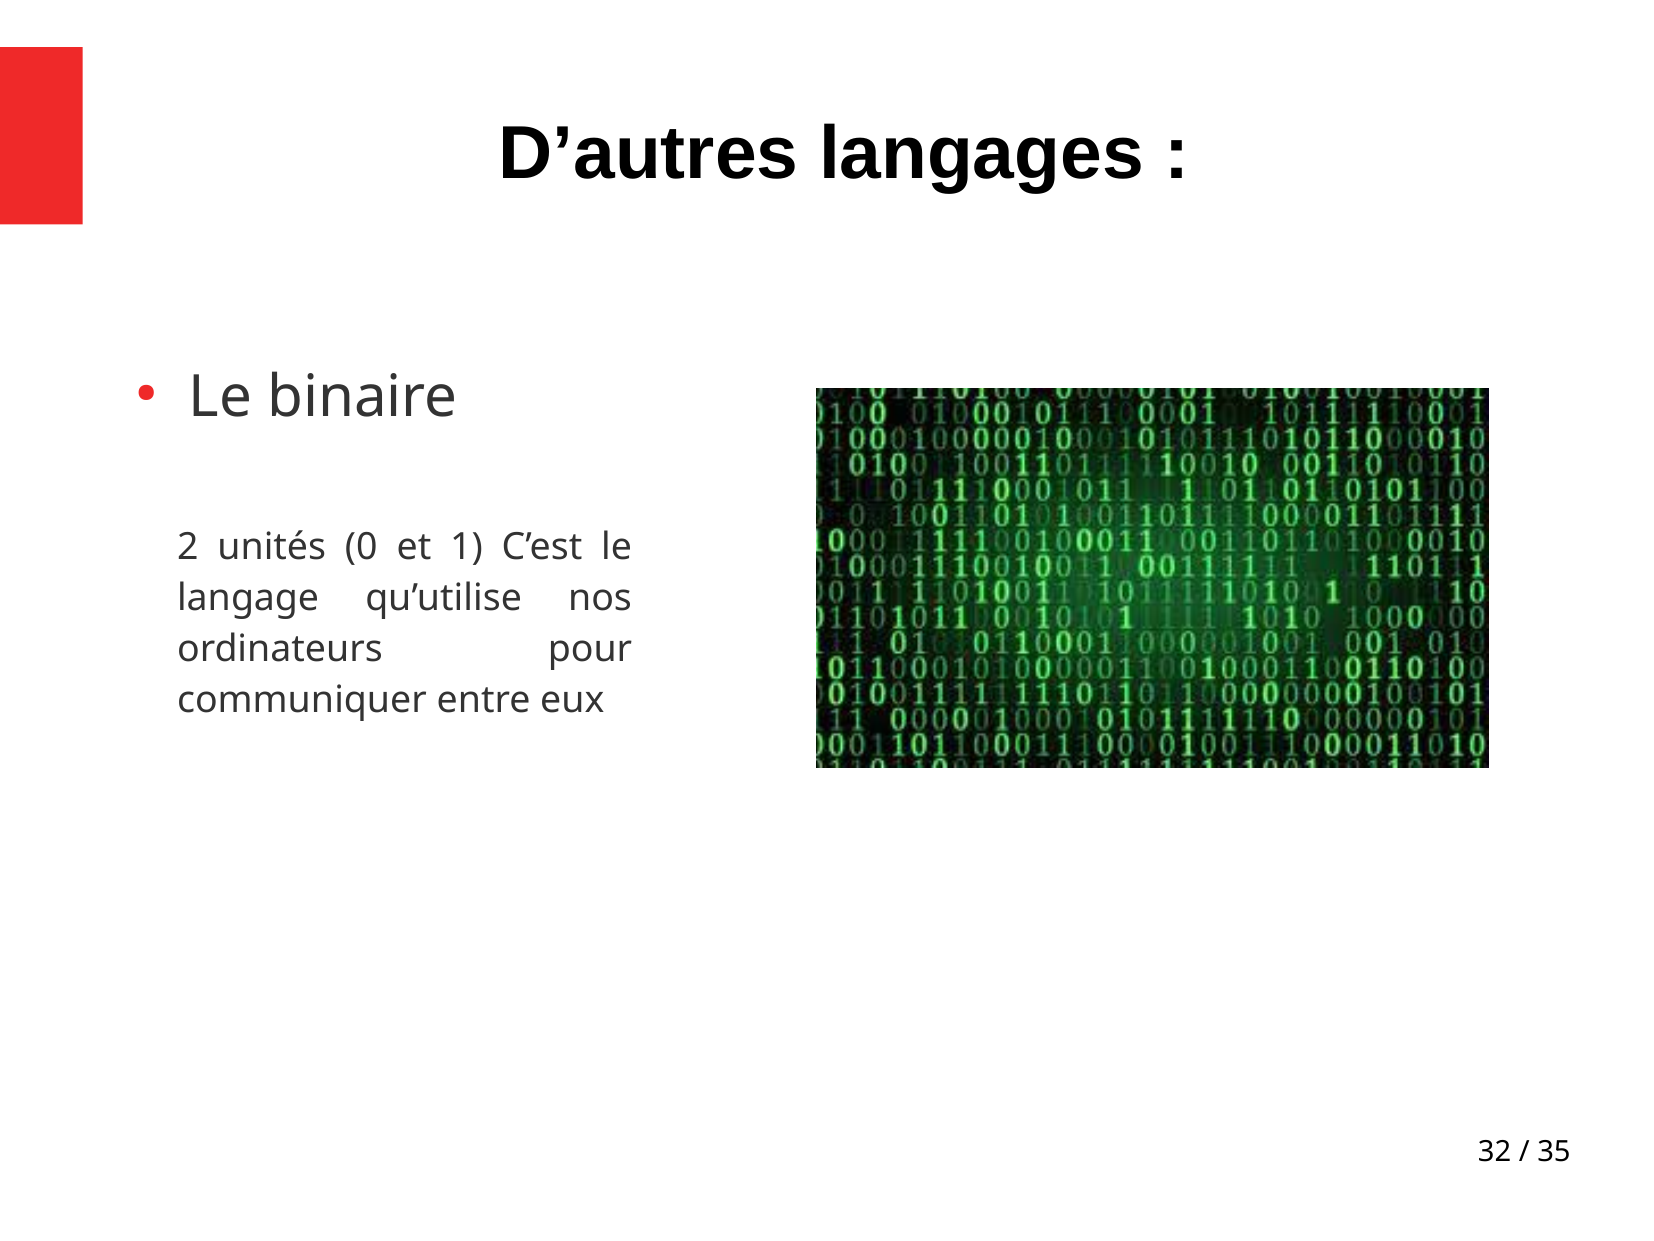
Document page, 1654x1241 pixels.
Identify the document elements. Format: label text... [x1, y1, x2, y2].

list Le binaire [118, 354, 674, 473]
list 2 unités (0 et 1) C’est le langage qu’utilise nos ordinateurs pour communiquer entre eux [106, 519, 633, 863]
picture [816, 388, 1489, 768]
title D’autres langages : [118, 49, 1571, 257]
